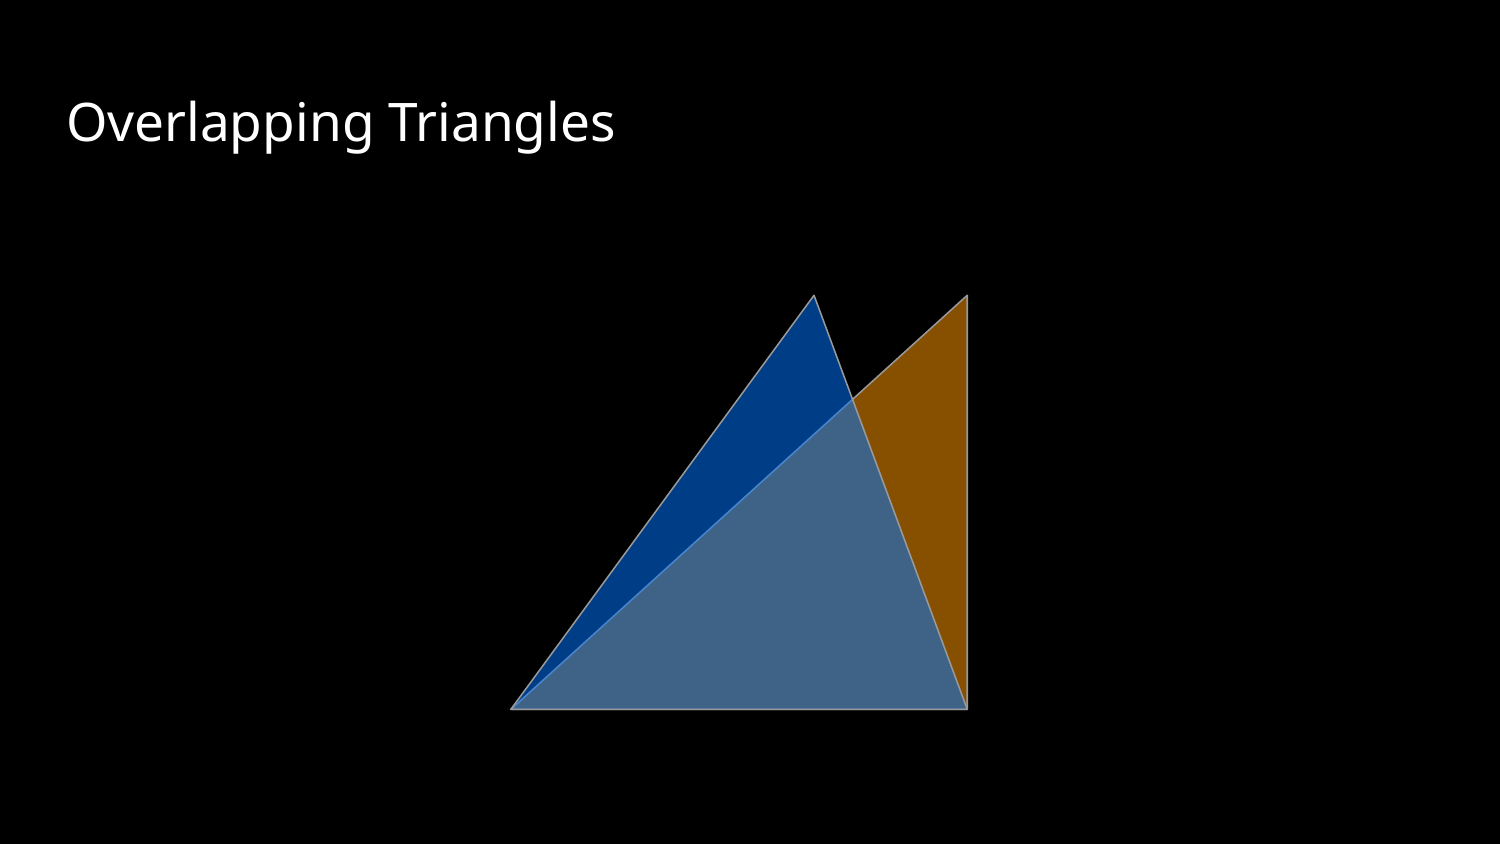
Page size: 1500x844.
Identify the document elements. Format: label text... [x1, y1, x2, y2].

text_box [510, 295, 968, 710]
title Overlapping Triangles [51, 72, 1449, 167]
